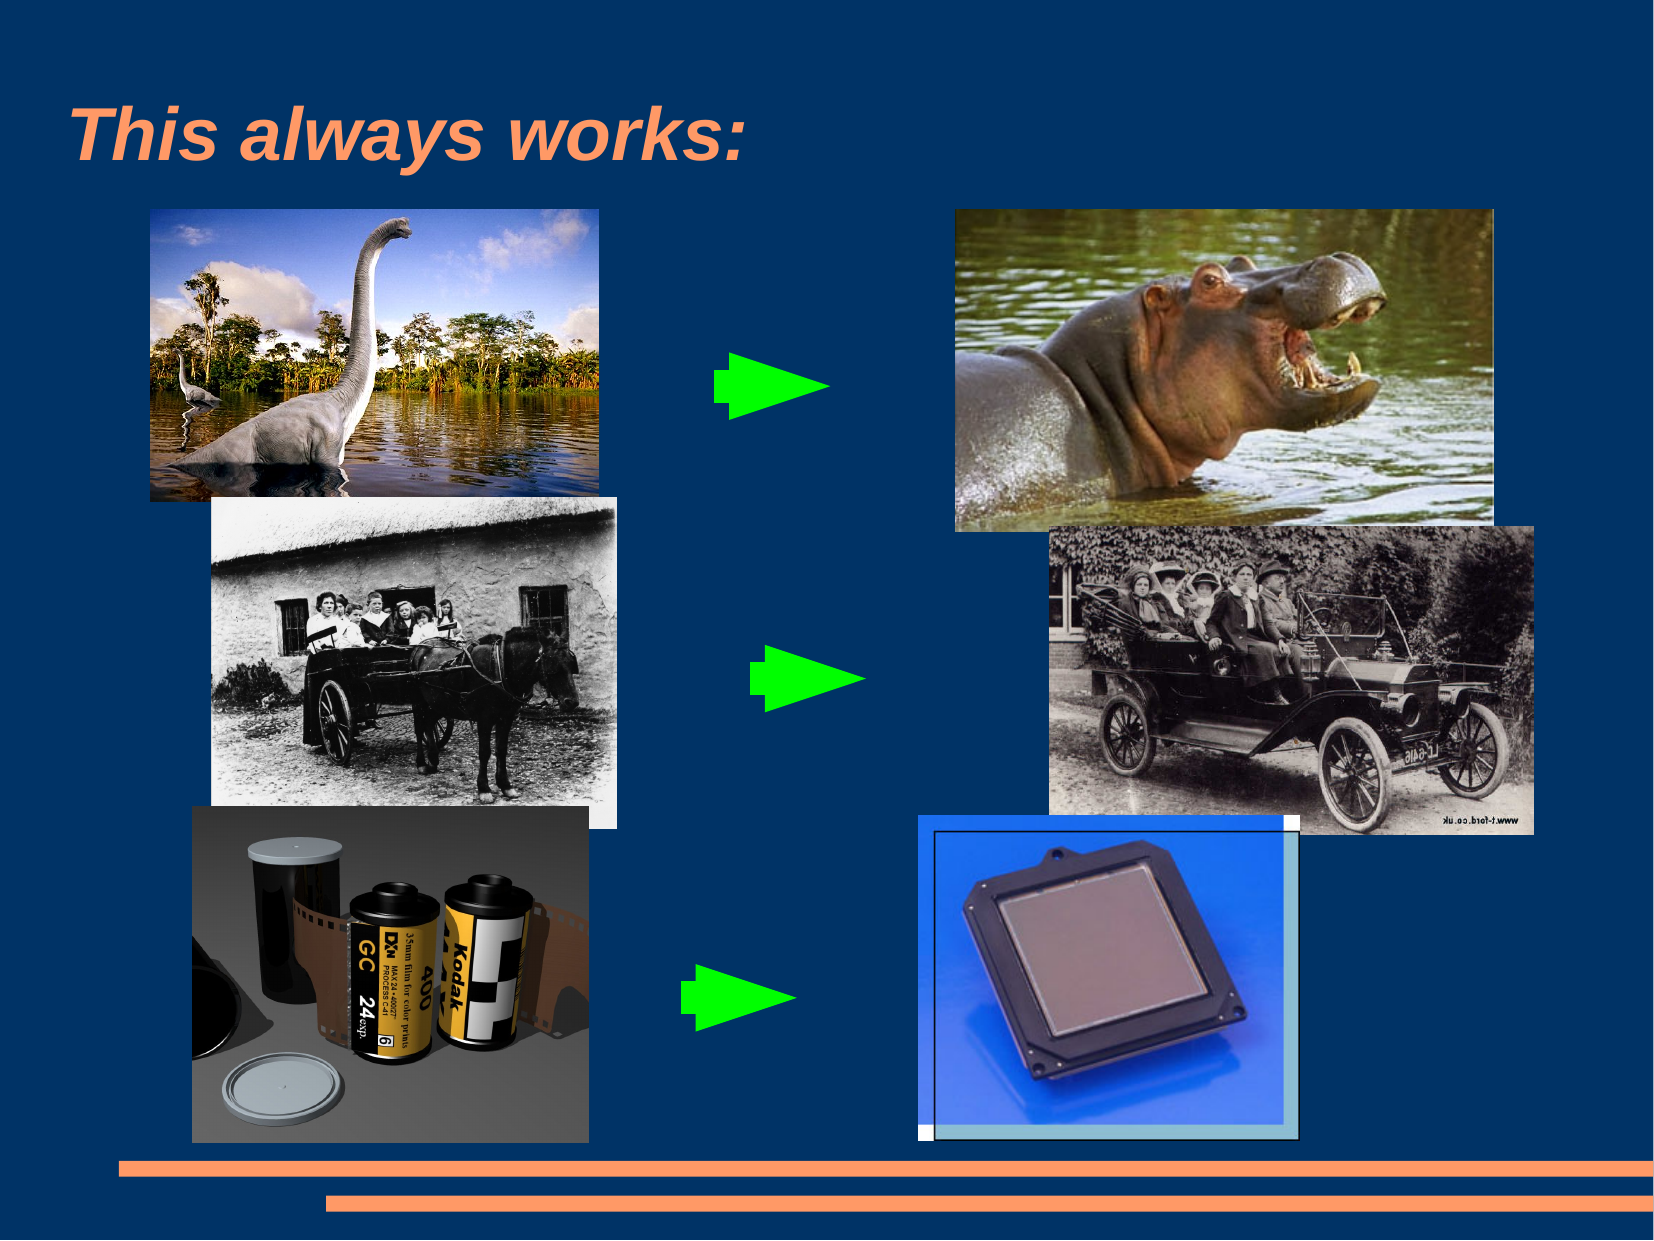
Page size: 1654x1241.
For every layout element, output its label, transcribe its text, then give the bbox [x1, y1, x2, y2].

title This always works: [66, 62, 1587, 301]
picture [150, 209, 617, 1143]
picture [918, 209, 1534, 1141]
